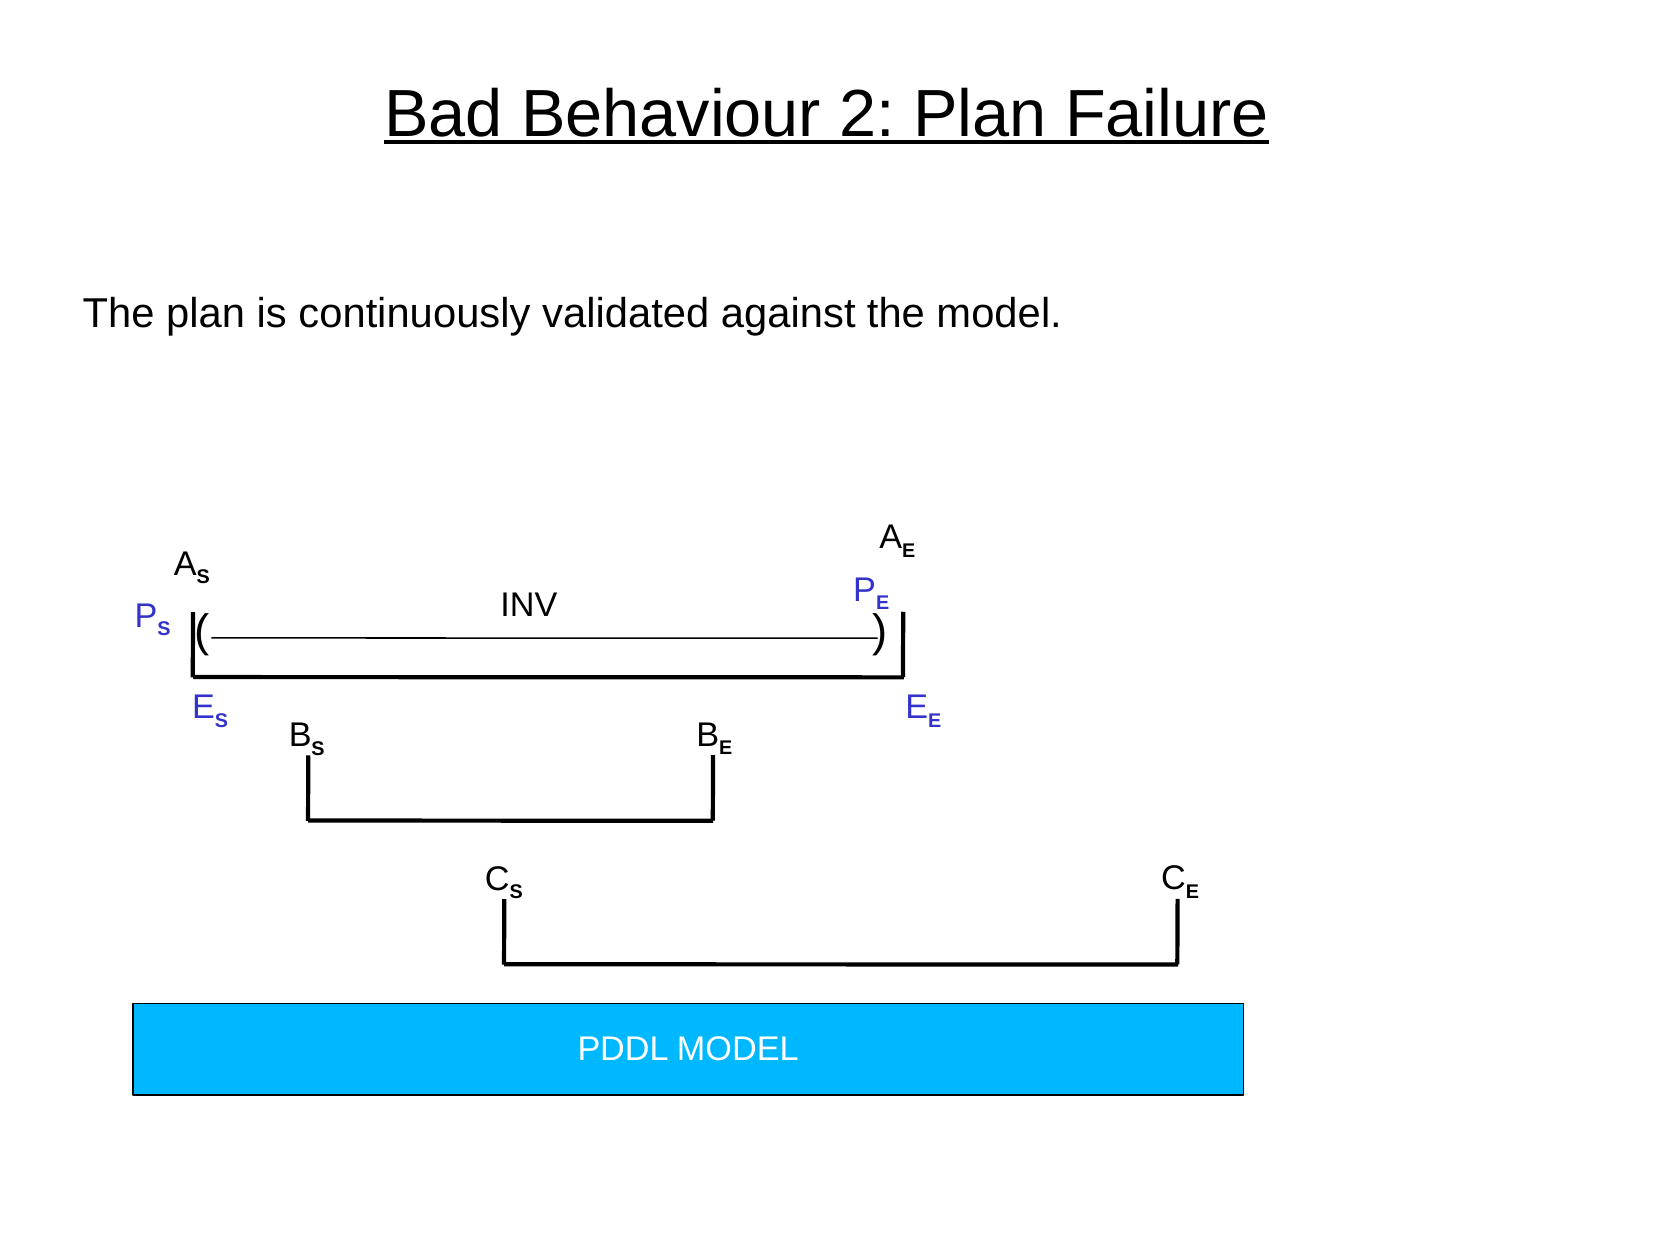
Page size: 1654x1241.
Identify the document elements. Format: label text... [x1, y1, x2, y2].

text_box PDDL MODEL [132, 1003, 1244, 1096]
text_box INV [485, 578, 747, 632]
text_box ) [857, 598, 988, 665]
text_box BE [681, 704, 800, 763]
text_box BS [295, 725, 304, 732]
text_box CS [470, 848, 588, 907]
text_box ( [179, 598, 310, 665]
text_box BS [294, 735, 306, 743]
text_box PE [838, 559, 956, 618]
text_box PS [119, 585, 238, 644]
text_box CE [1146, 848, 1264, 907]
text_box EE [890, 677, 1009, 736]
text_box BS [274, 704, 392, 764]
title Bad Behaviour 2: Plan Failure [82, 49, 1571, 178]
text_box AS [159, 533, 277, 592]
subtitle The plan is continuously validated against the model. [82, 290, 1536, 367]
text_box ES [177, 677, 295, 736]
text_box AE [864, 507, 983, 566]
